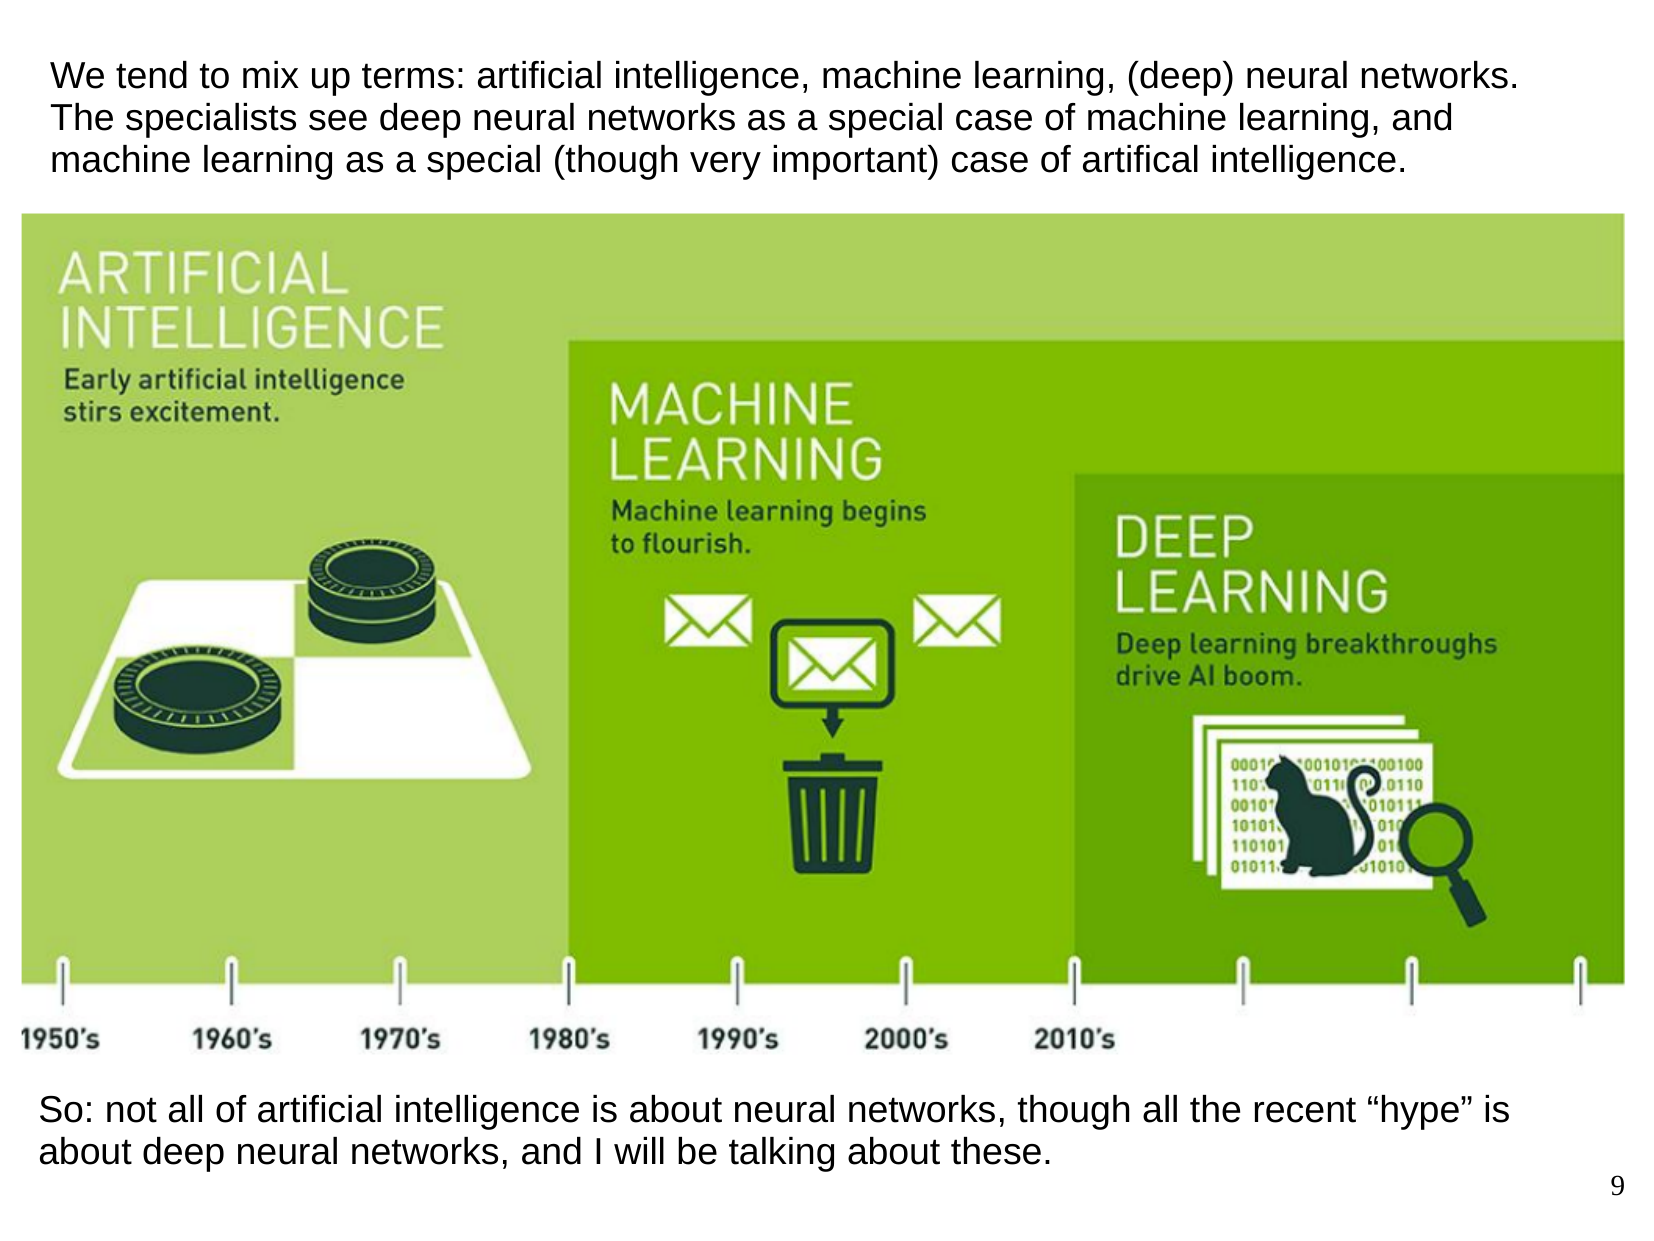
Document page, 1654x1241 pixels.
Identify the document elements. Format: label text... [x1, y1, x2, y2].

text_box We tend to mix up terms: artificial intelligence, machine learning, (deep) neural networks. The specialists see deep neural networks as a special case of machine learning, and machine learning as a special (though very important) case of artifical intelligence. [35, 47, 1619, 189]
picture [11, 206, 1636, 1075]
text_box So: not all of artificial intelligence is about neural networks, though all the recent “hype” is about deep neural networks, and I will be talking about these. [23, 1080, 1560, 1180]
